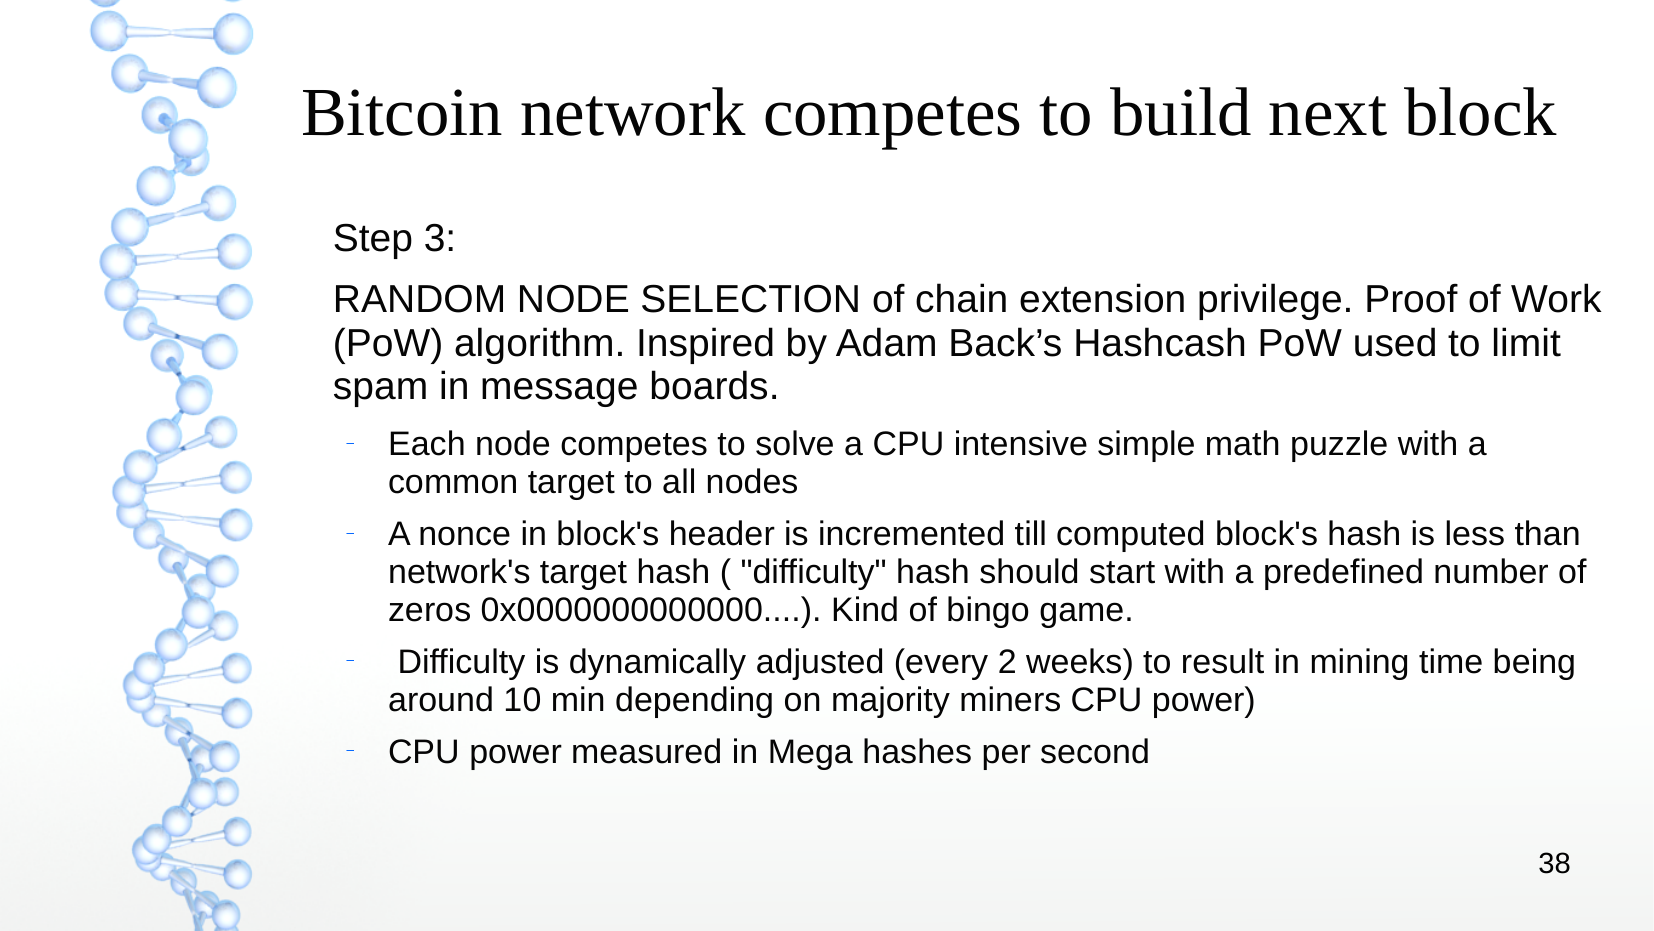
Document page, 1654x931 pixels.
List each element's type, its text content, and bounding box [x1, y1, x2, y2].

title Bitcoin network competes to build next block [265, 35, 1595, 189]
picture [0, 0, 1654, 931]
list Step 3: RANDOM NODE SELECTION of chain extension privilege. Proof of Work (PoW) algorithm. Inspired by Adam Back’s Hashcash PoW used to limit spam in message boards. Each node competes to solve a CPU intensive simple math puzzle with a common target to all nodes A nonce in block's header is incremented till computed block's hash is less than network's target hash ( "difficulty" hash should start with a predefined number of zeros 0x0000000000000....). Kind of bingo game. Difficulty is dynamically adjusted (every 2 weeks) to result in mining time being around 10 min depending on majority miners CPU power) CPU power measured in Mega hashes per second [277, 216, 1607, 827]
